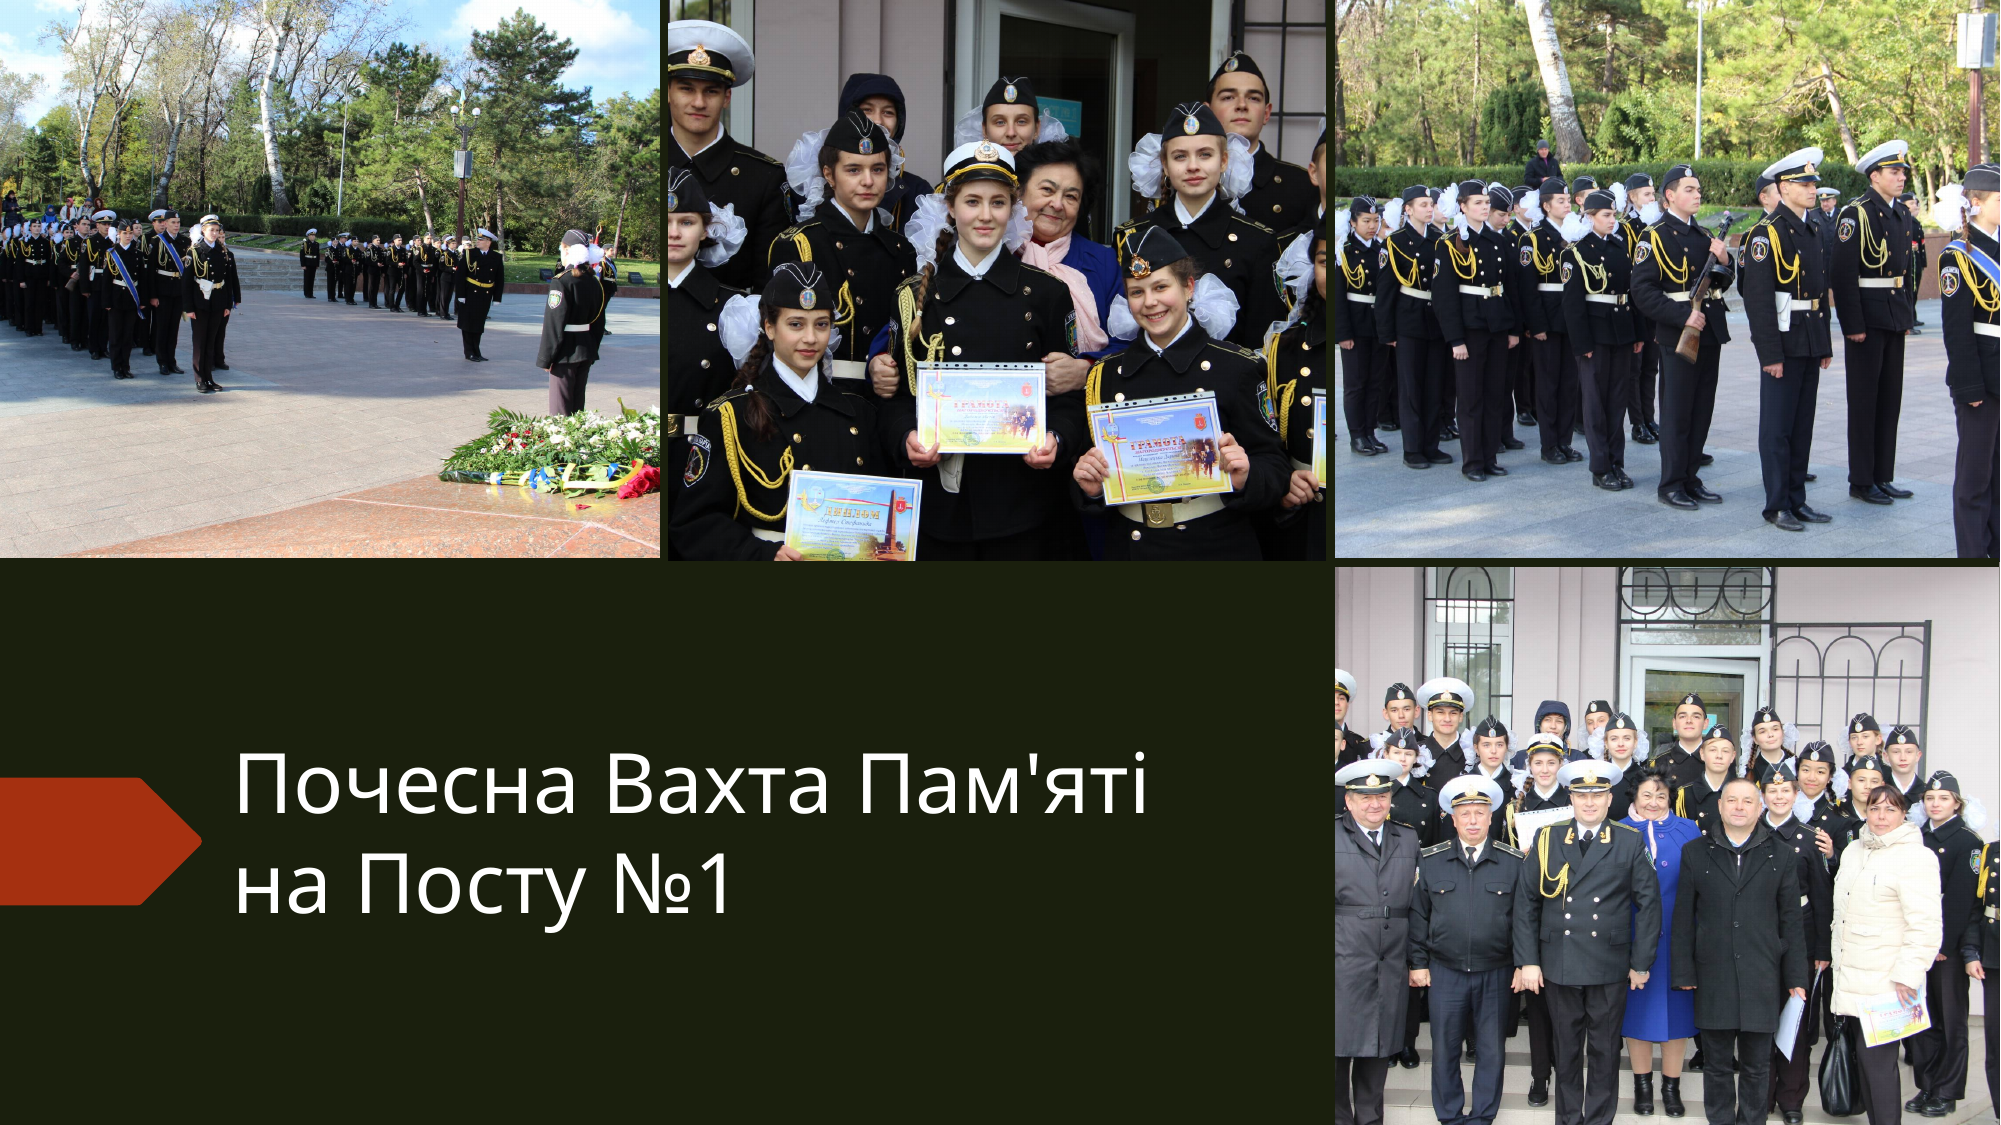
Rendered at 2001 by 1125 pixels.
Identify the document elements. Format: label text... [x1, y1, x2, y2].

picture [668, 0, 1326, 561]
title Почесна Вахта Пам'яті на Посту №1 [217, 647, 1244, 938]
picture [0, 0, 660, 558]
picture [1335, 562, 2000, 1125]
text_box [0, 567, 1326, 1125]
picture [1335, 0, 2000, 561]
